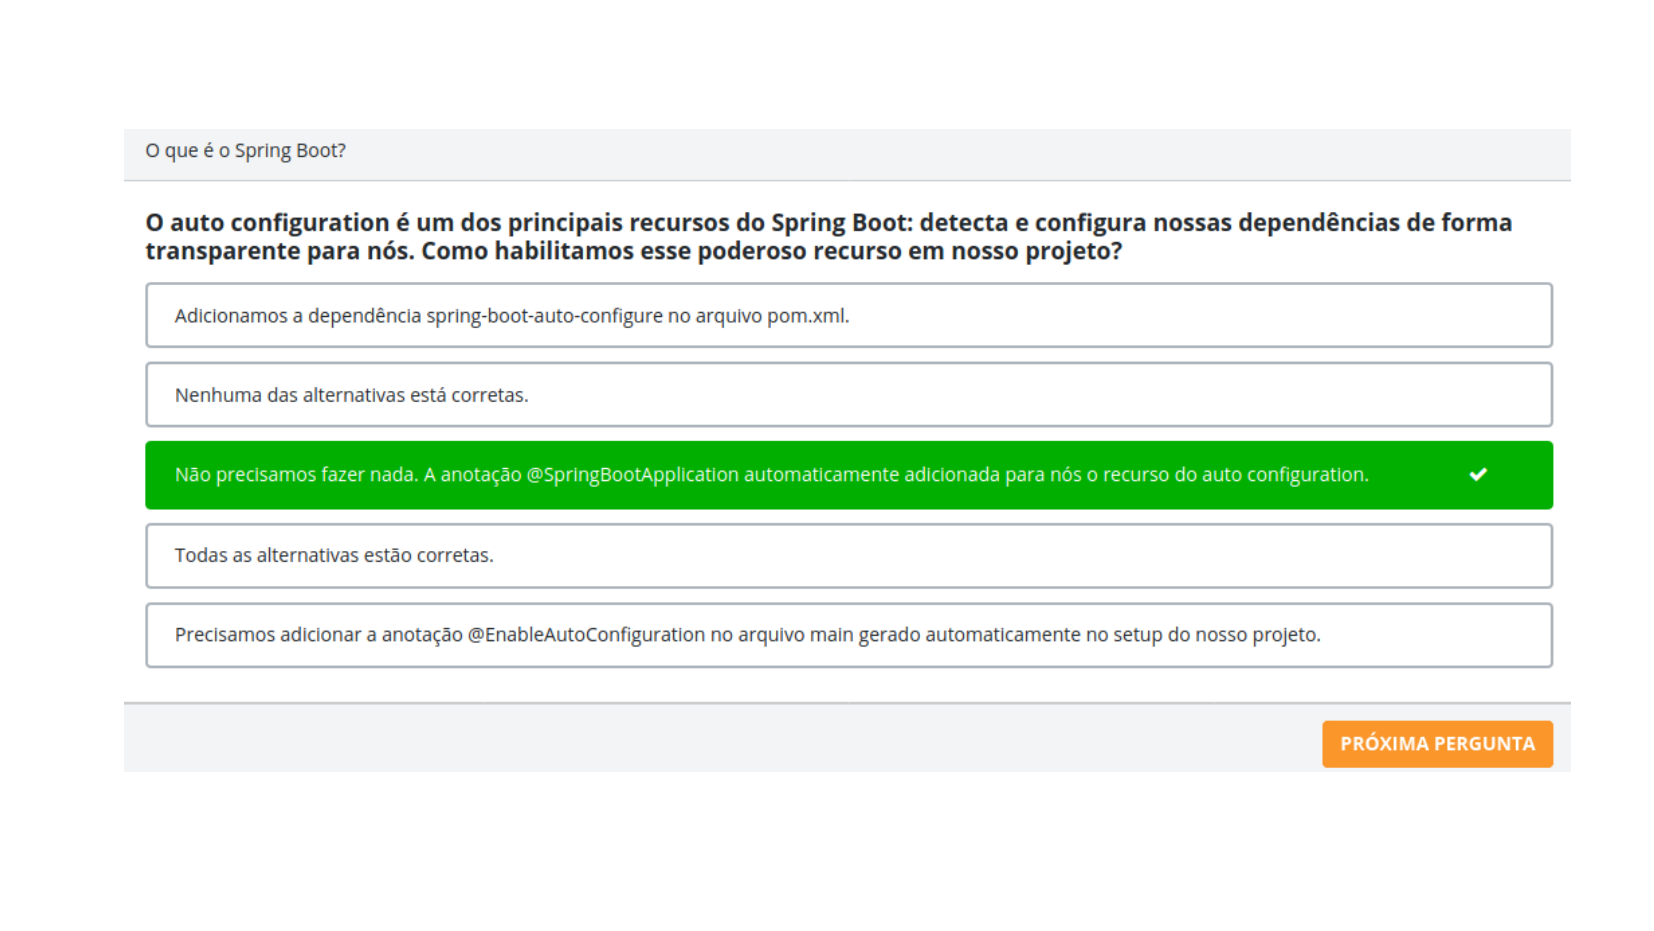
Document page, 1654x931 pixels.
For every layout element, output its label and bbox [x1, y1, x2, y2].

picture [124, 129, 1571, 772]
